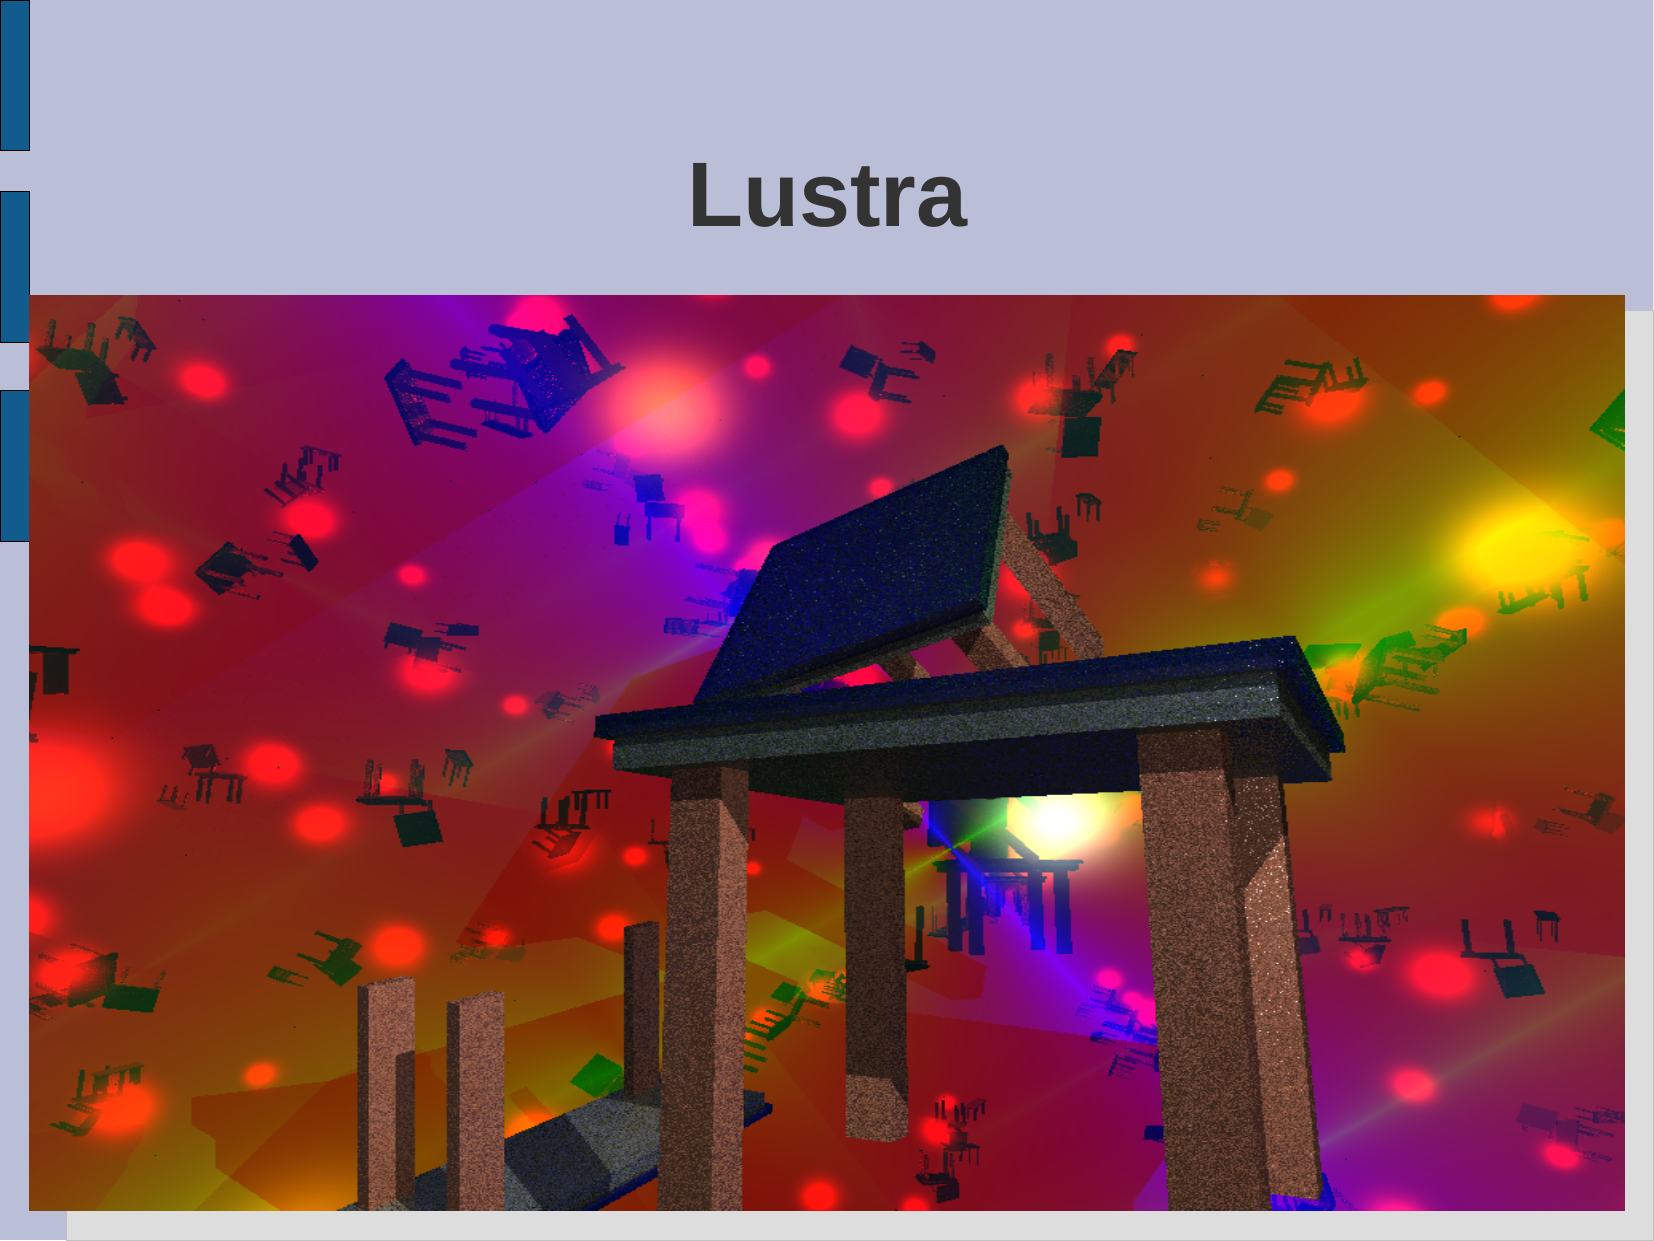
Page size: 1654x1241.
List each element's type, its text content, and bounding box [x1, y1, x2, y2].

picture [29, 295, 1625, 1211]
title Lustra [121, 91, 1534, 295]
